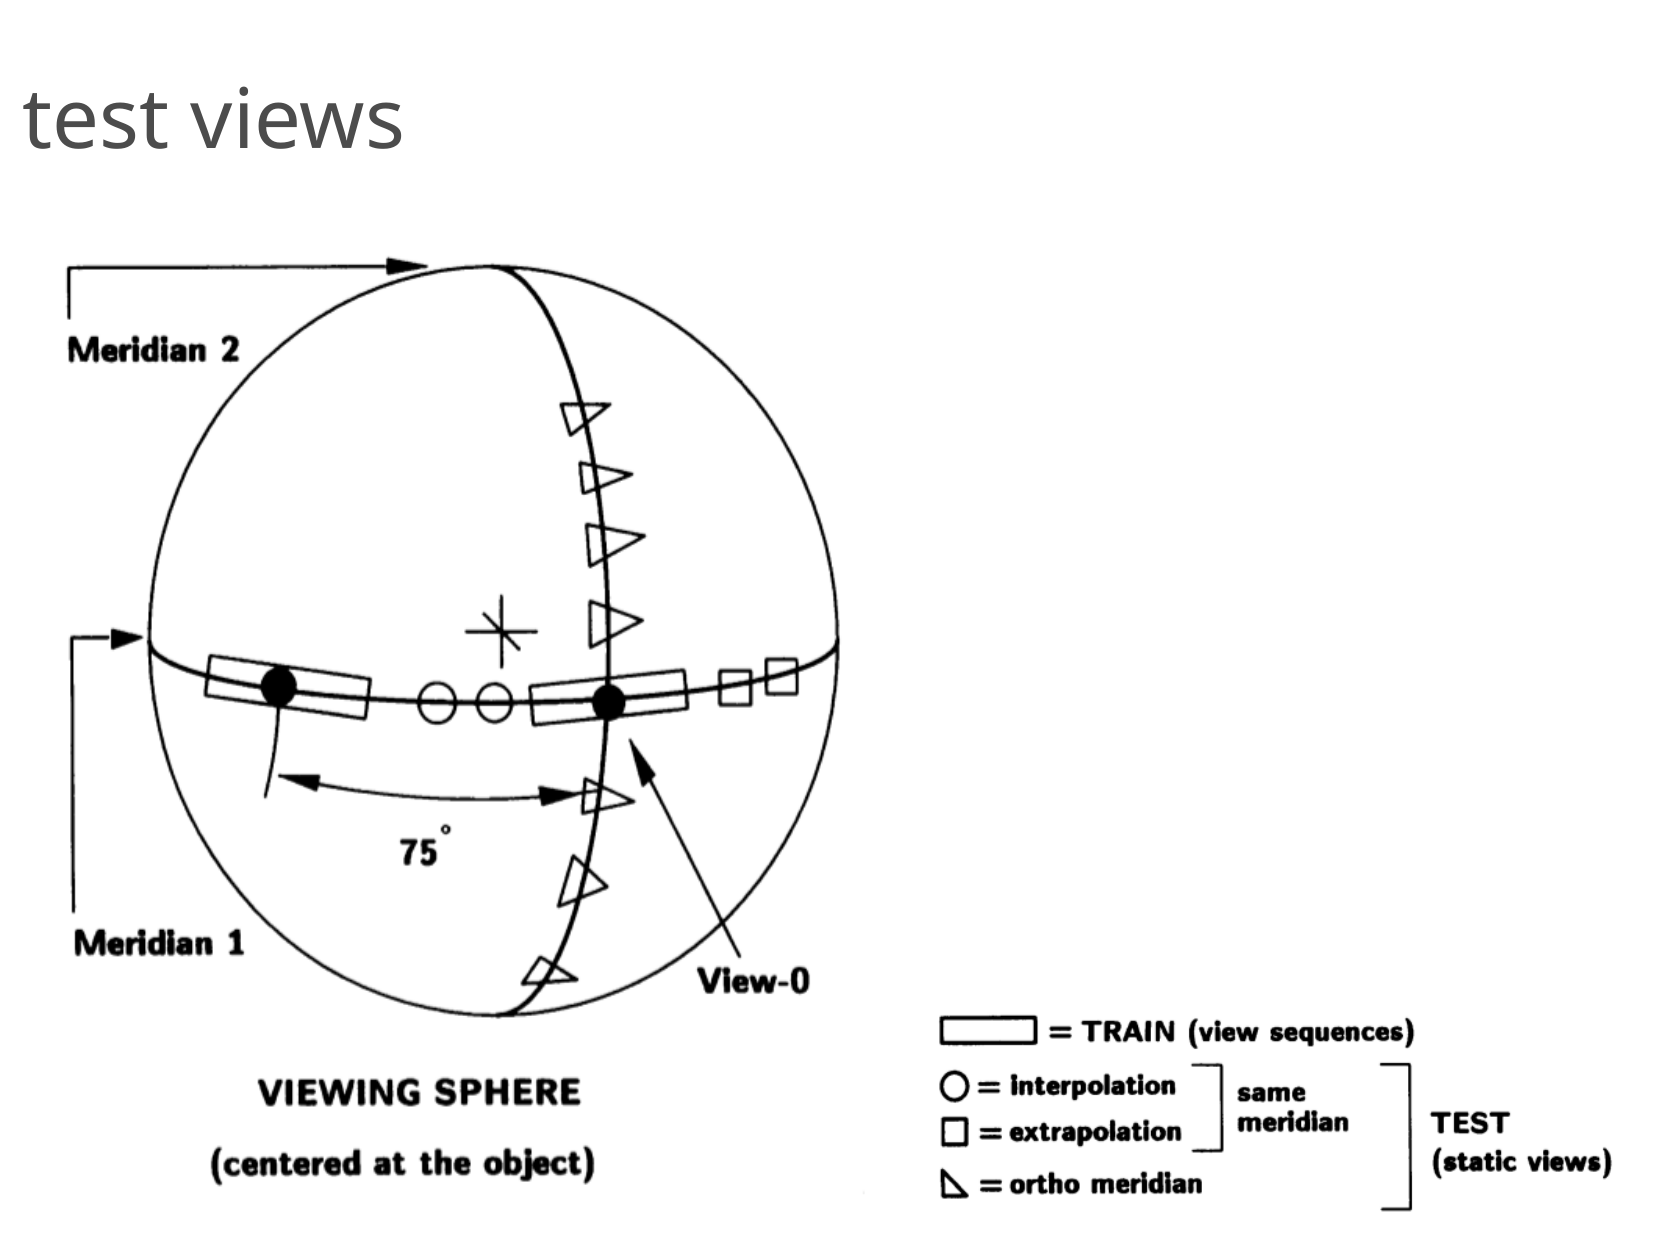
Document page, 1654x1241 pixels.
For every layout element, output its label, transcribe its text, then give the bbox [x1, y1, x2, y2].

title test views [22, 19, 1654, 213]
picture [923, 1003, 1621, 1223]
picture [19, 251, 882, 1199]
